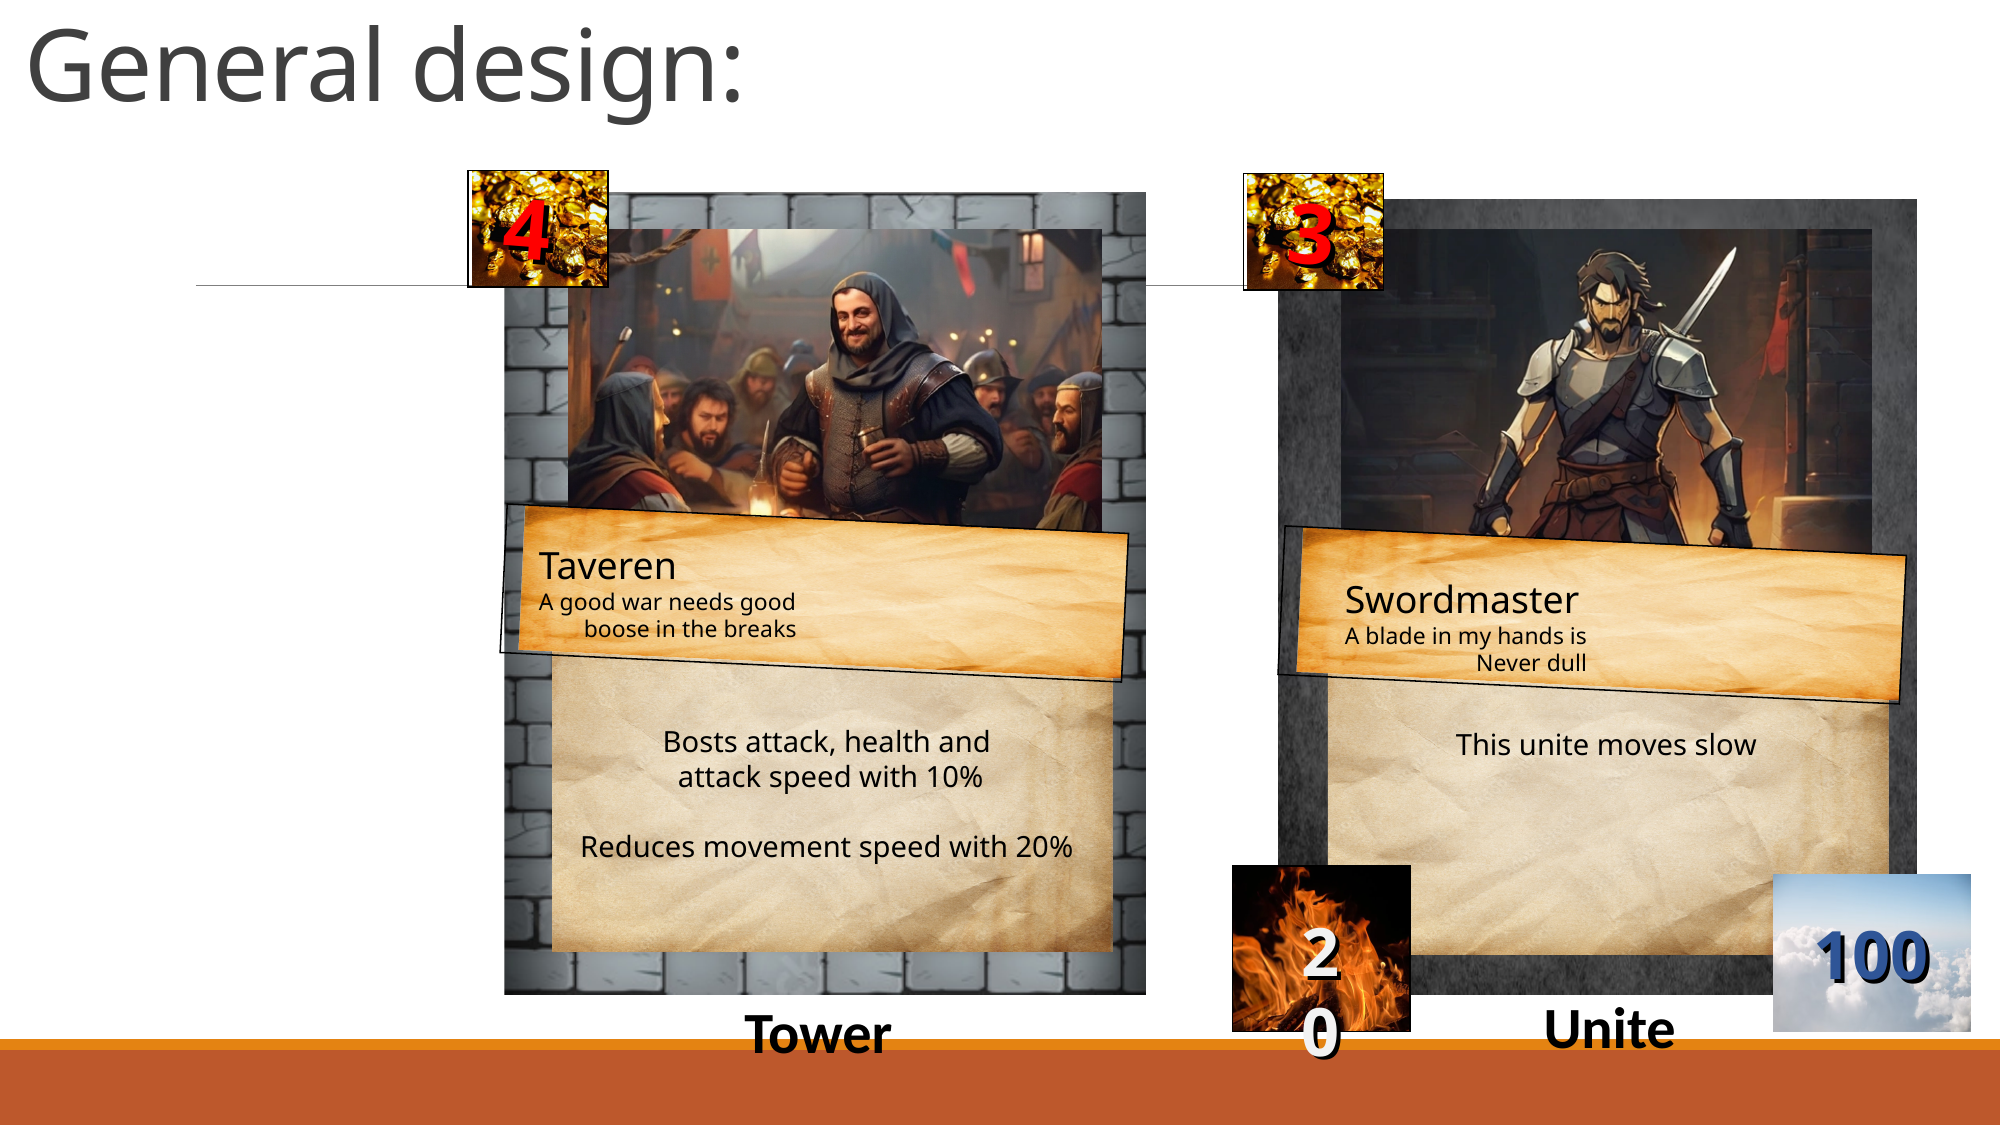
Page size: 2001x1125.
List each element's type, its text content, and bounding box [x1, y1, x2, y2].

picture [1318, 1019, 1327, 1031]
picture [504, 192, 1146, 995]
text_box 4 [485, 165, 575, 288]
text_box 100 [1798, 905, 1954, 1002]
text_box 20 [1267, 902, 1374, 998]
text_box 3 [1268, 170, 1359, 293]
text_box Swordmaster A blade in my hands is Never dull [1329, 568, 1905, 685]
text_box This unite moves slow [1318, 719, 1894, 770]
picture [1334, 174, 1383, 290]
picture [1233, 866, 1410, 1031]
text_box Tower [729, 988, 1066, 1074]
picture [500, 504, 1128, 682]
text_box Bosts attack, health and attack speed with 10% Reduces movement speed with 20% [543, 716, 1119, 873]
picture [1278, 199, 1971, 1032]
text_box Taveren A good war needs good boose in the breaks [523, 534, 1100, 652]
text_box Unite [1528, 983, 1865, 1069]
picture [468, 171, 543, 287]
picture [1516, 685, 1900, 704]
picture [1278, 526, 1906, 677]
picture [1244, 174, 1302, 290]
title General design: [9, 0, 1660, 130]
picture [566, 171, 608, 287]
